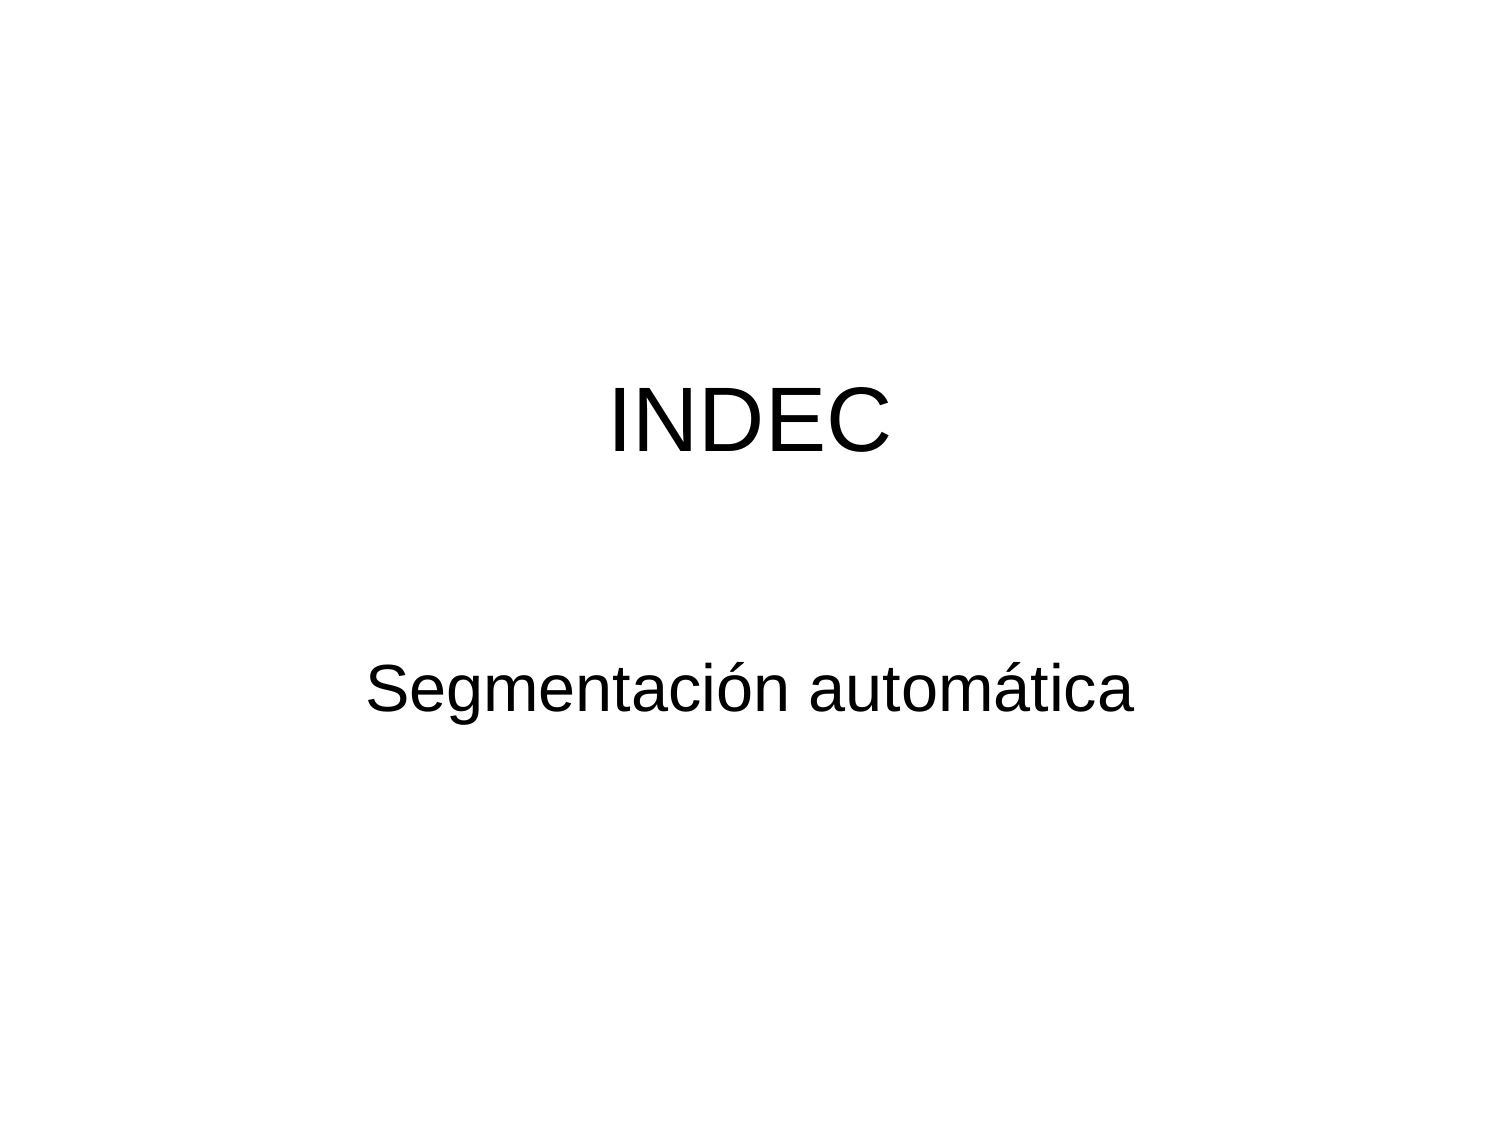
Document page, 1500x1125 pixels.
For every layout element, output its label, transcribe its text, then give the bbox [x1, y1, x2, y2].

subtitle Segmentación automática [225, 637, 1276, 925]
title INDEC [112, 349, 1388, 591]
